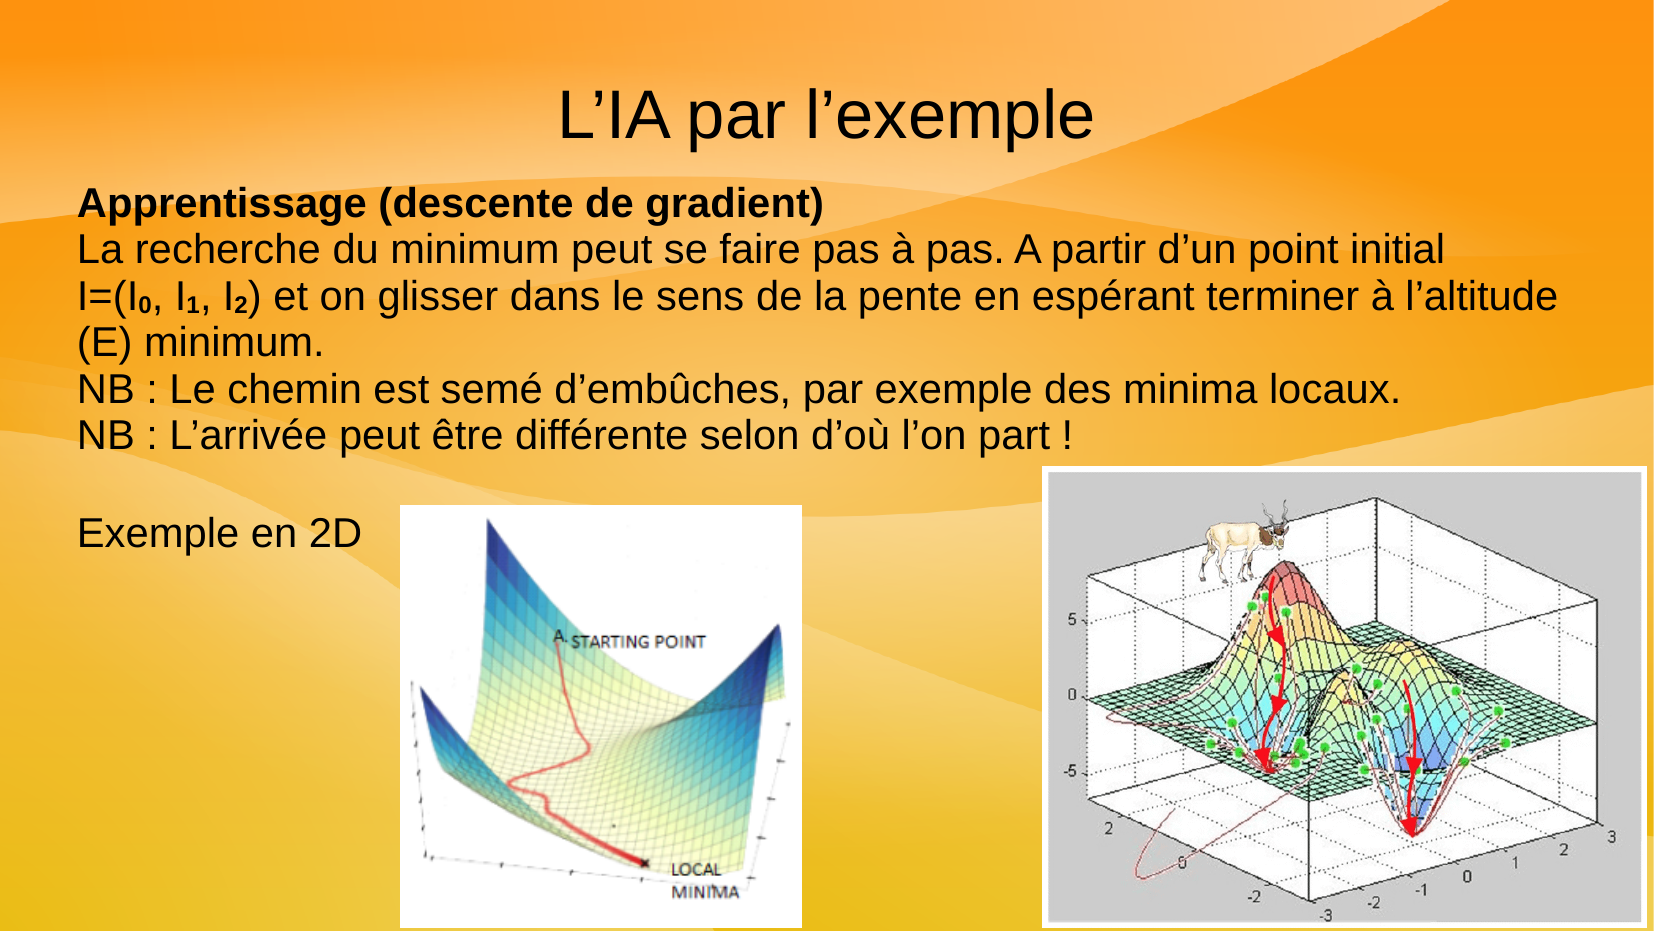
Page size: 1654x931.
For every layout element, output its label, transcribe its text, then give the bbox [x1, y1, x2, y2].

subtitle Apprentissage (descente de gradient) La recherche du minimum peut se faire pas à pas. A partir d’un point initial I=(I0, I1, I2) et on glisser dans le sens de la pente en espérant terminer à l’altitude (E) minimum. NB : Le chemin est semé d’embûches, par exemple des minima locaux. NB : L’arrivée peut être différente selon d’où l’on part ! Exemple en 2D [76, 179, 1565, 928]
title L’IA par l’exemple [82, 37, 1571, 193]
picture [0, 0, 1654, 931]
